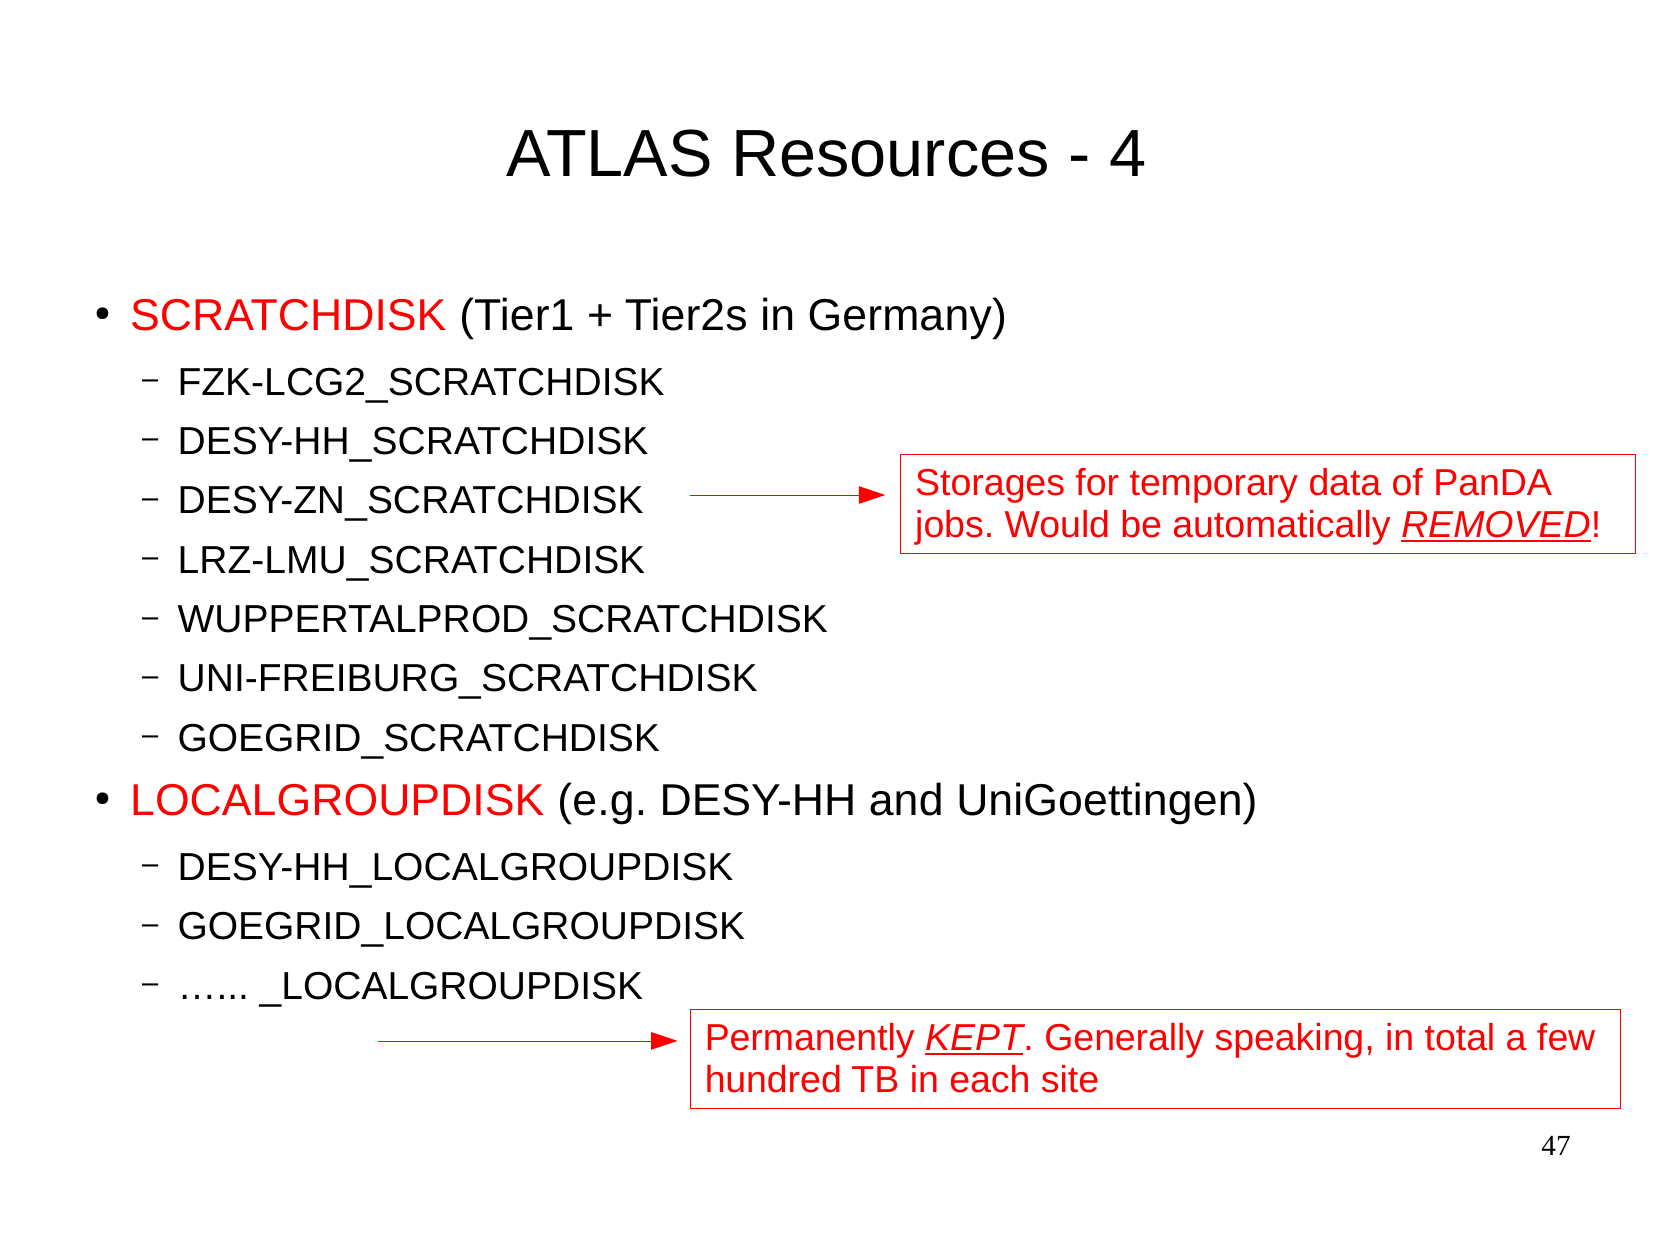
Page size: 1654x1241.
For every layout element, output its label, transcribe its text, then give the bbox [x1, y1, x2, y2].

list SCRATCHDISK (Tier1 + Tier2s in Germany) FZK-LCG2_SCRATCHDISK DESY-HH_SCRATCHDISK DESY-ZN_SCRATCHDISK LRZ-LMU_SCRATCHDISK WUPPERTALPROD_SCRATCHDISK UNI-FREIBURG_SCRATCHDISK GOEGRID_SCRATCHDISK LOCALGROUPDISK (e.g. DESY-HH and UniGoettingen) DESY-HH_LOCALGROUPDISK GOEGRID_LOCALGROUPDISK …... _LOCALGROUPDISK [82, 290, 1571, 1010]
title ATLAS Resources - 4 [82, 49, 1571, 257]
text_box Permanently KEPT. Generally speaking, in total a few hundred TB in each site [690, 1009, 1621, 1109]
text_box Storages for temporary data of PanDA jobs. Would be automatically REMOVED! [900, 454, 1636, 554]
